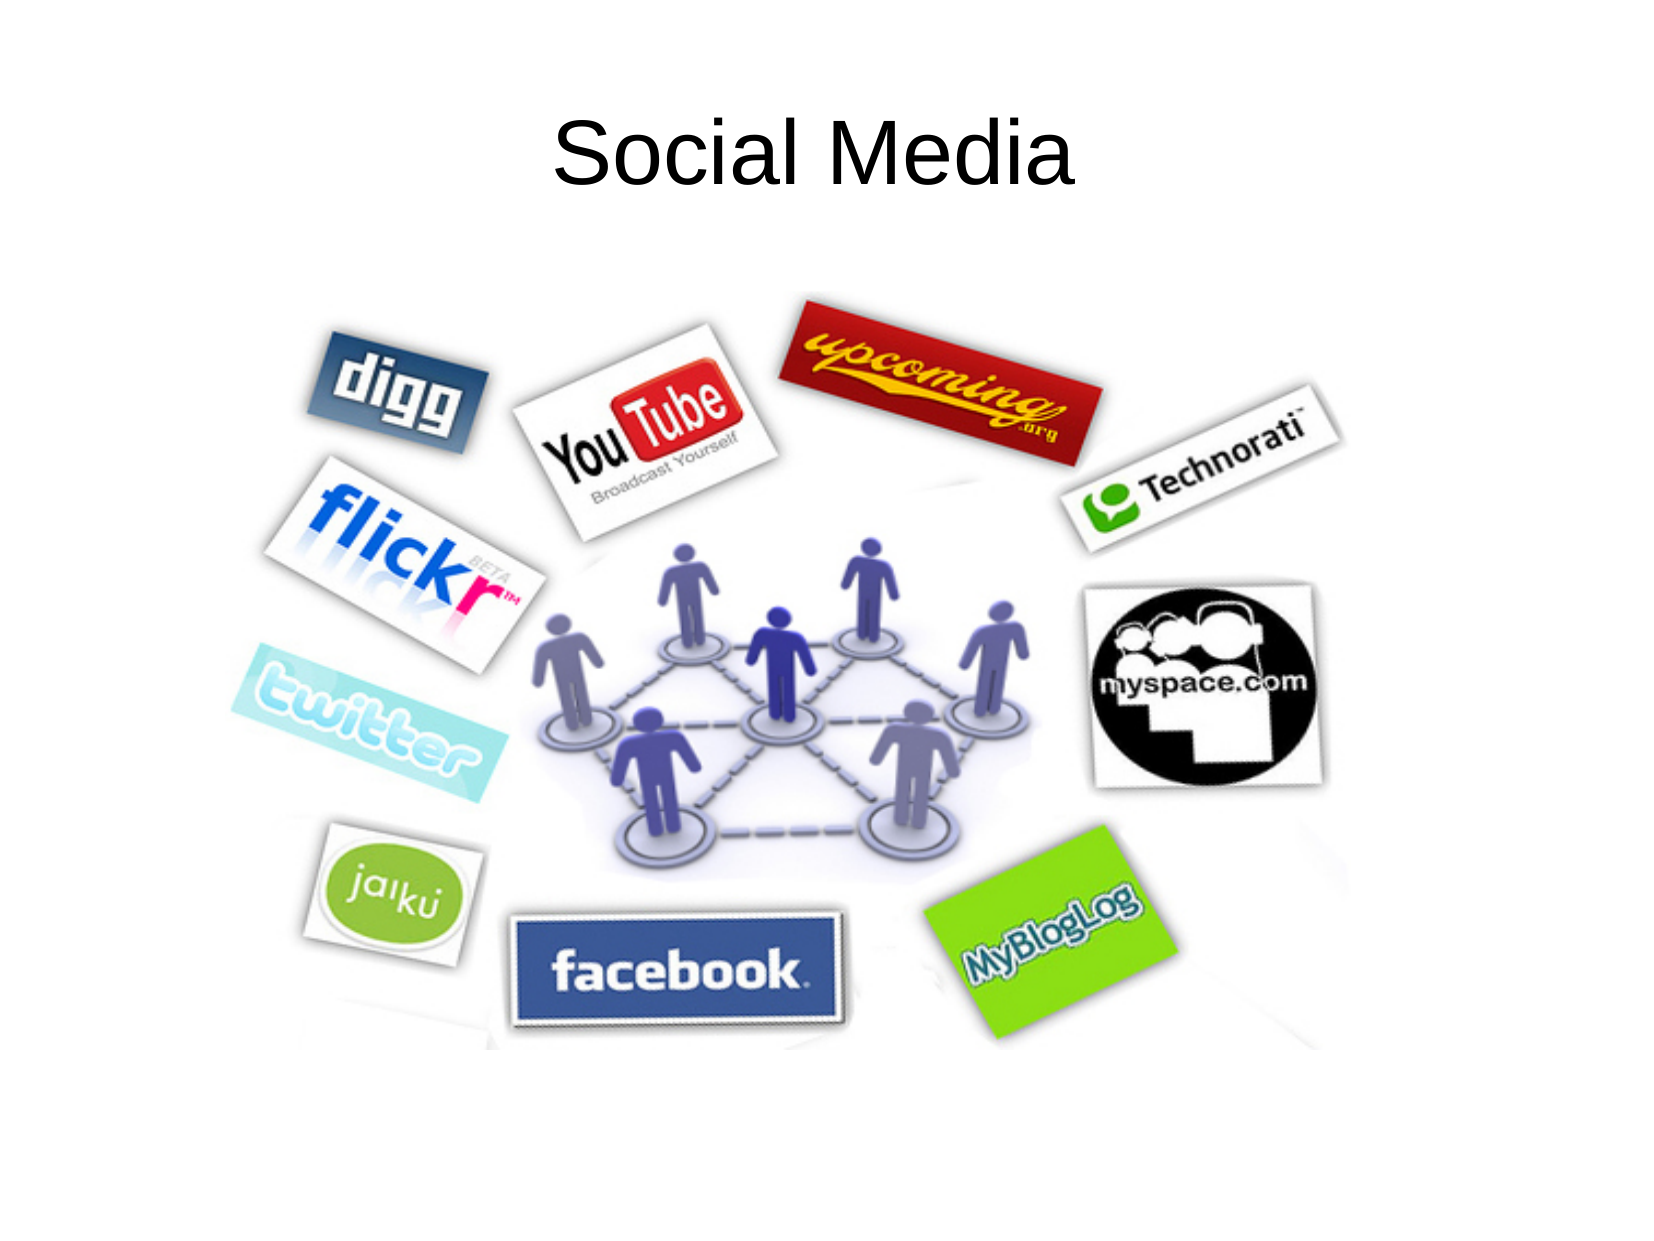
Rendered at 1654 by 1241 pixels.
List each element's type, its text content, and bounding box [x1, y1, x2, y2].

title Social Media [82, 49, 1571, 257]
picture [225, 290, 1351, 1051]
